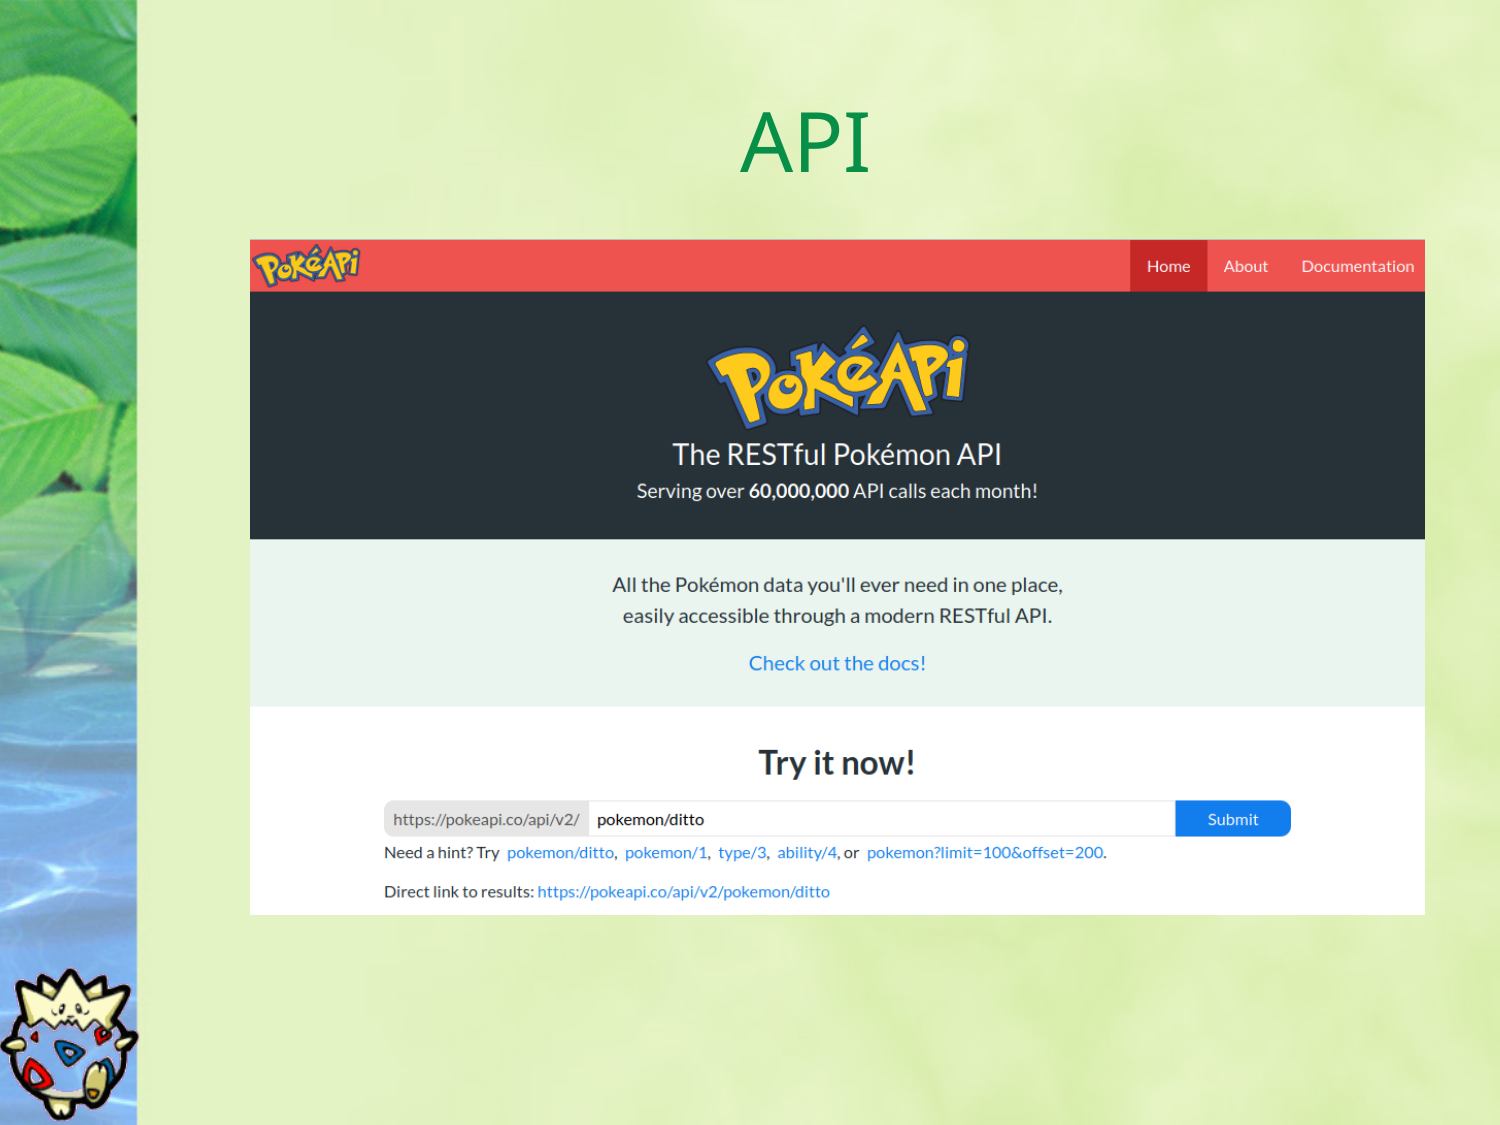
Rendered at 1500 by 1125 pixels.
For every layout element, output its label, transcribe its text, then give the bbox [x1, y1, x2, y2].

title API [187, 45, 1425, 233]
picture [0, 0, 1500, 1125]
